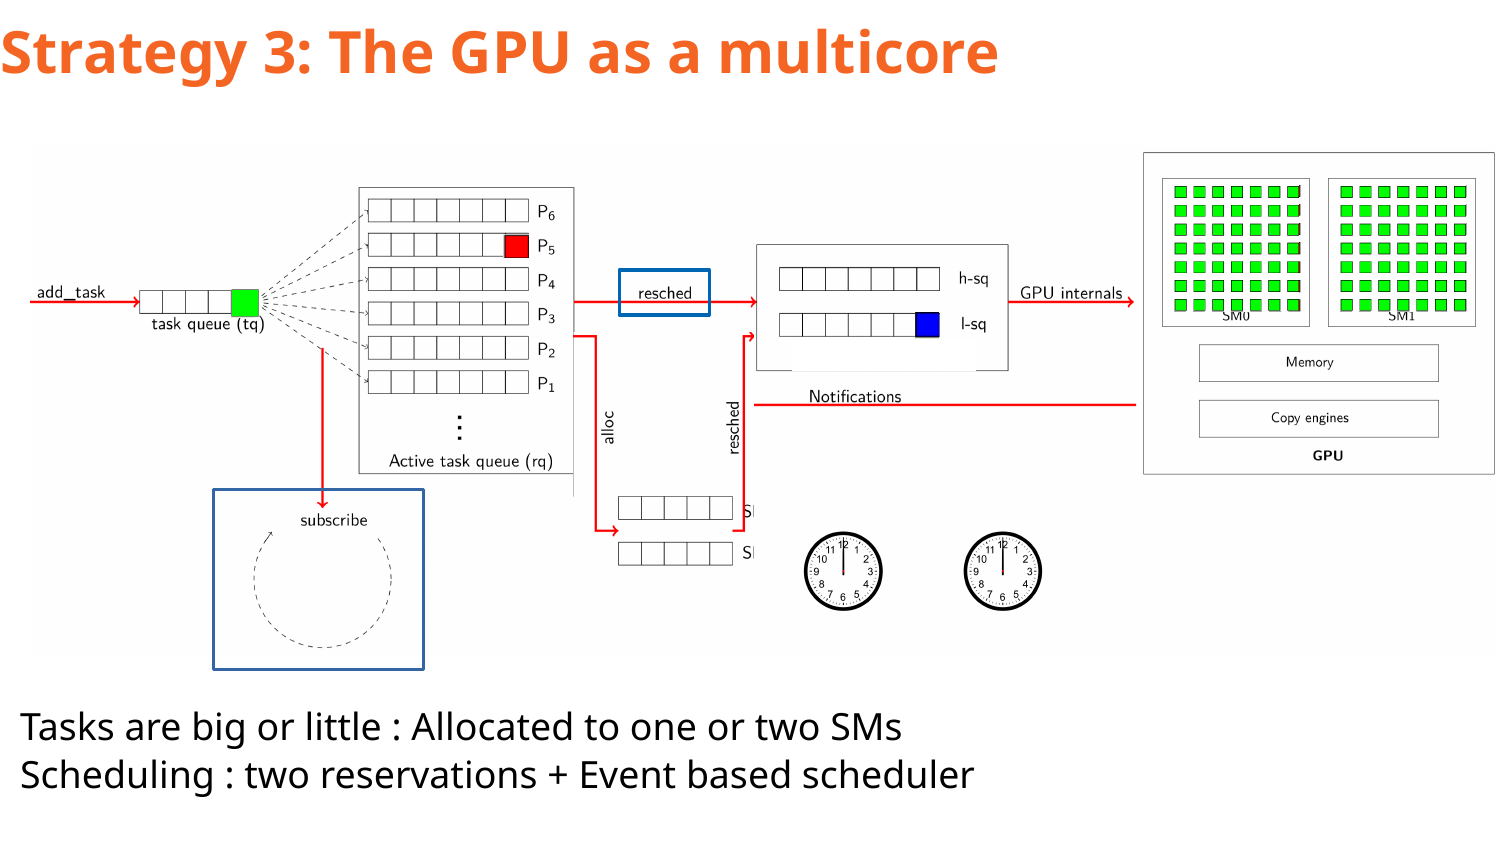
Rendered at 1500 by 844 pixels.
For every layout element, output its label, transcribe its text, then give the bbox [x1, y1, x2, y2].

picture [30, 145, 1496, 656]
title Scheduling : two reservations + Event based scheduler [5, 728, 1381, 844]
title Strategy 3: The GPU as a multicore [0, 0, 1500, 126]
picture [215, 491, 422, 656]
title Tasks are big or little : Allocated to one or two SMs [5, 681, 1381, 728]
